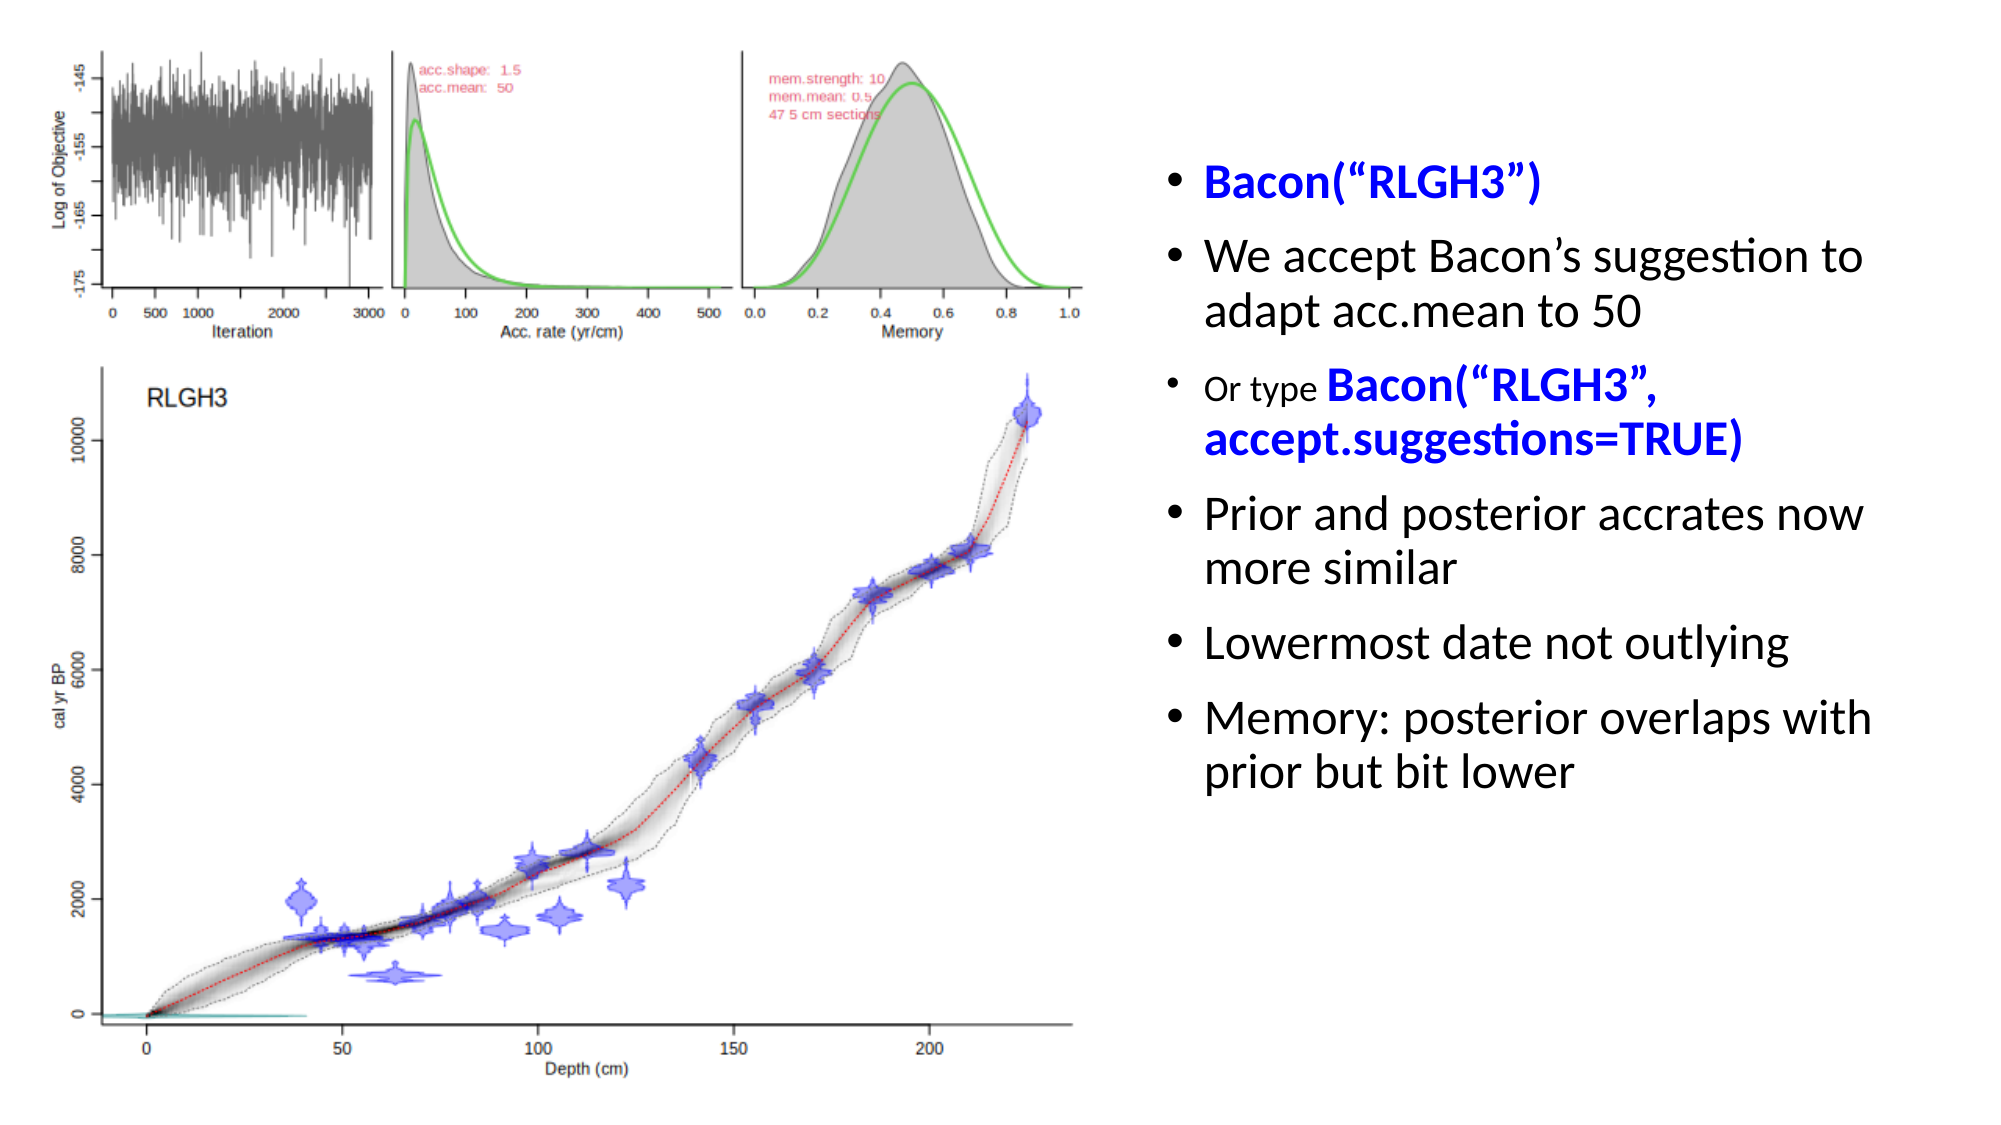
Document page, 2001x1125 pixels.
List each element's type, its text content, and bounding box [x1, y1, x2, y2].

text_box Bacon(“RLGH3”) We accept Bacon’s suggestion to adapt acc.mean to 50 Or type Bacon(“RLGH3”, accept.suggestions=TRUE) Prior and posterior accrates now more similar Lowermost date not outlying Memory: posterior overlaps with prior but bit lower [1151, 147, 1949, 1043]
picture [46, 32, 1089, 1083]
